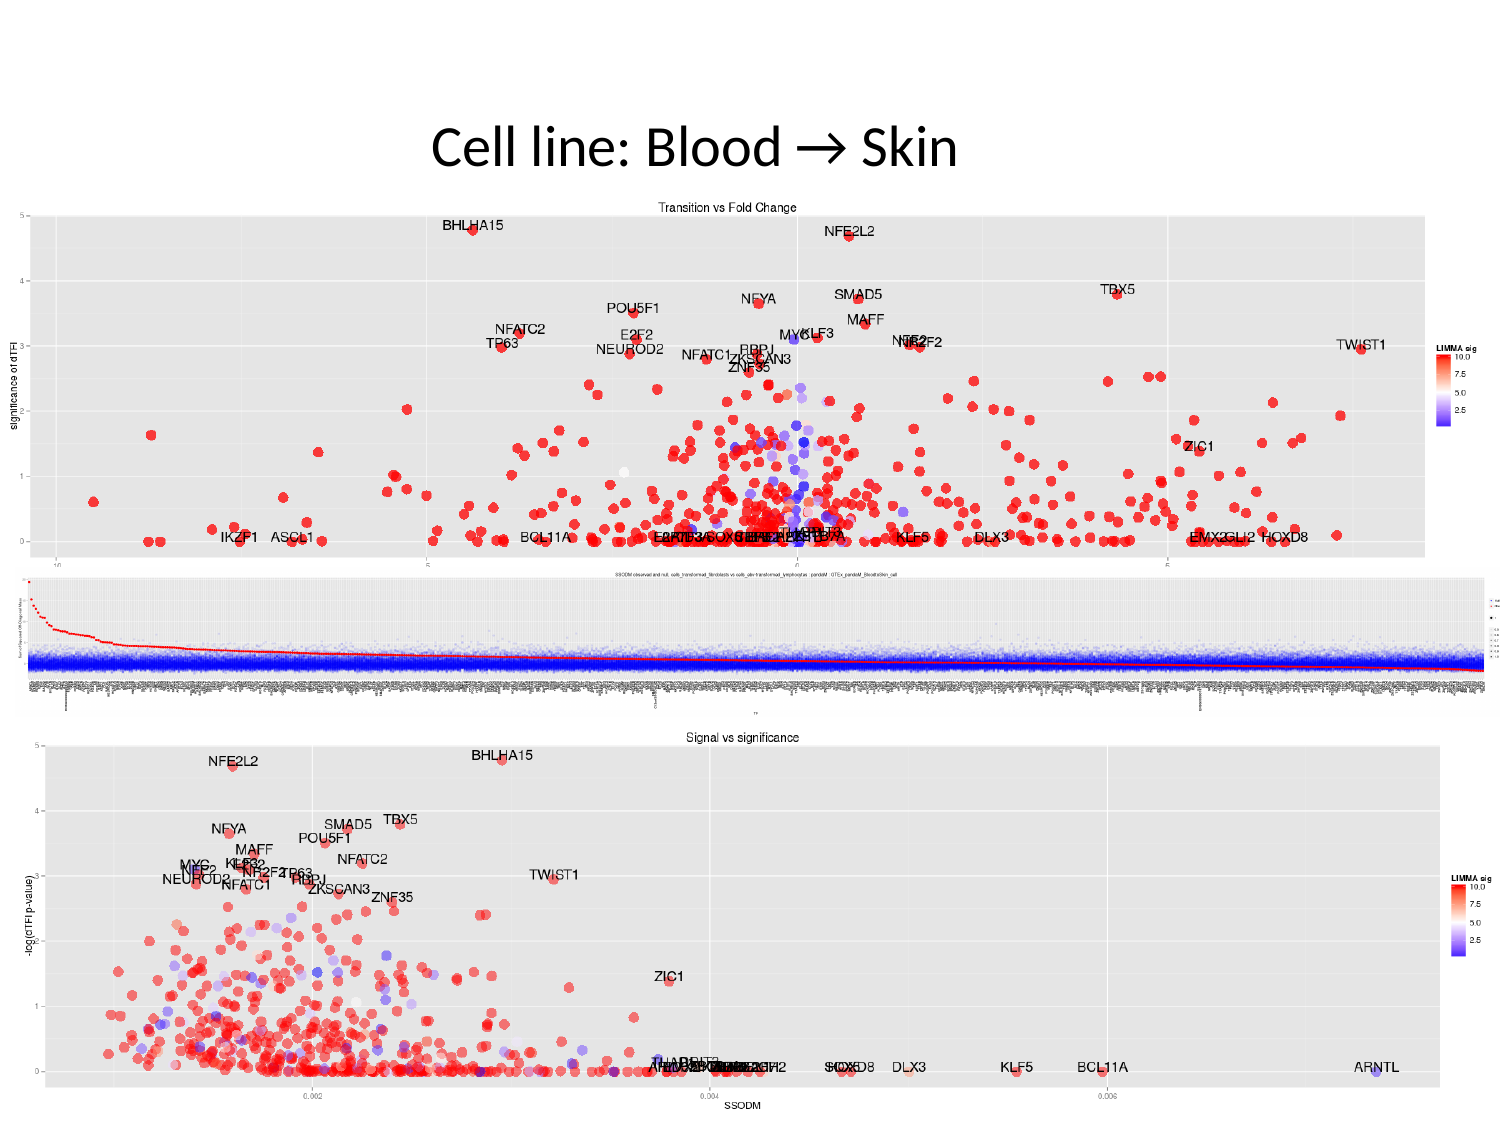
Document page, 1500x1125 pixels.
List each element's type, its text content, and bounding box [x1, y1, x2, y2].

title Cell line: Blood → Skin [57, 31, 1333, 187]
picture [0, 187, 1500, 1118]
